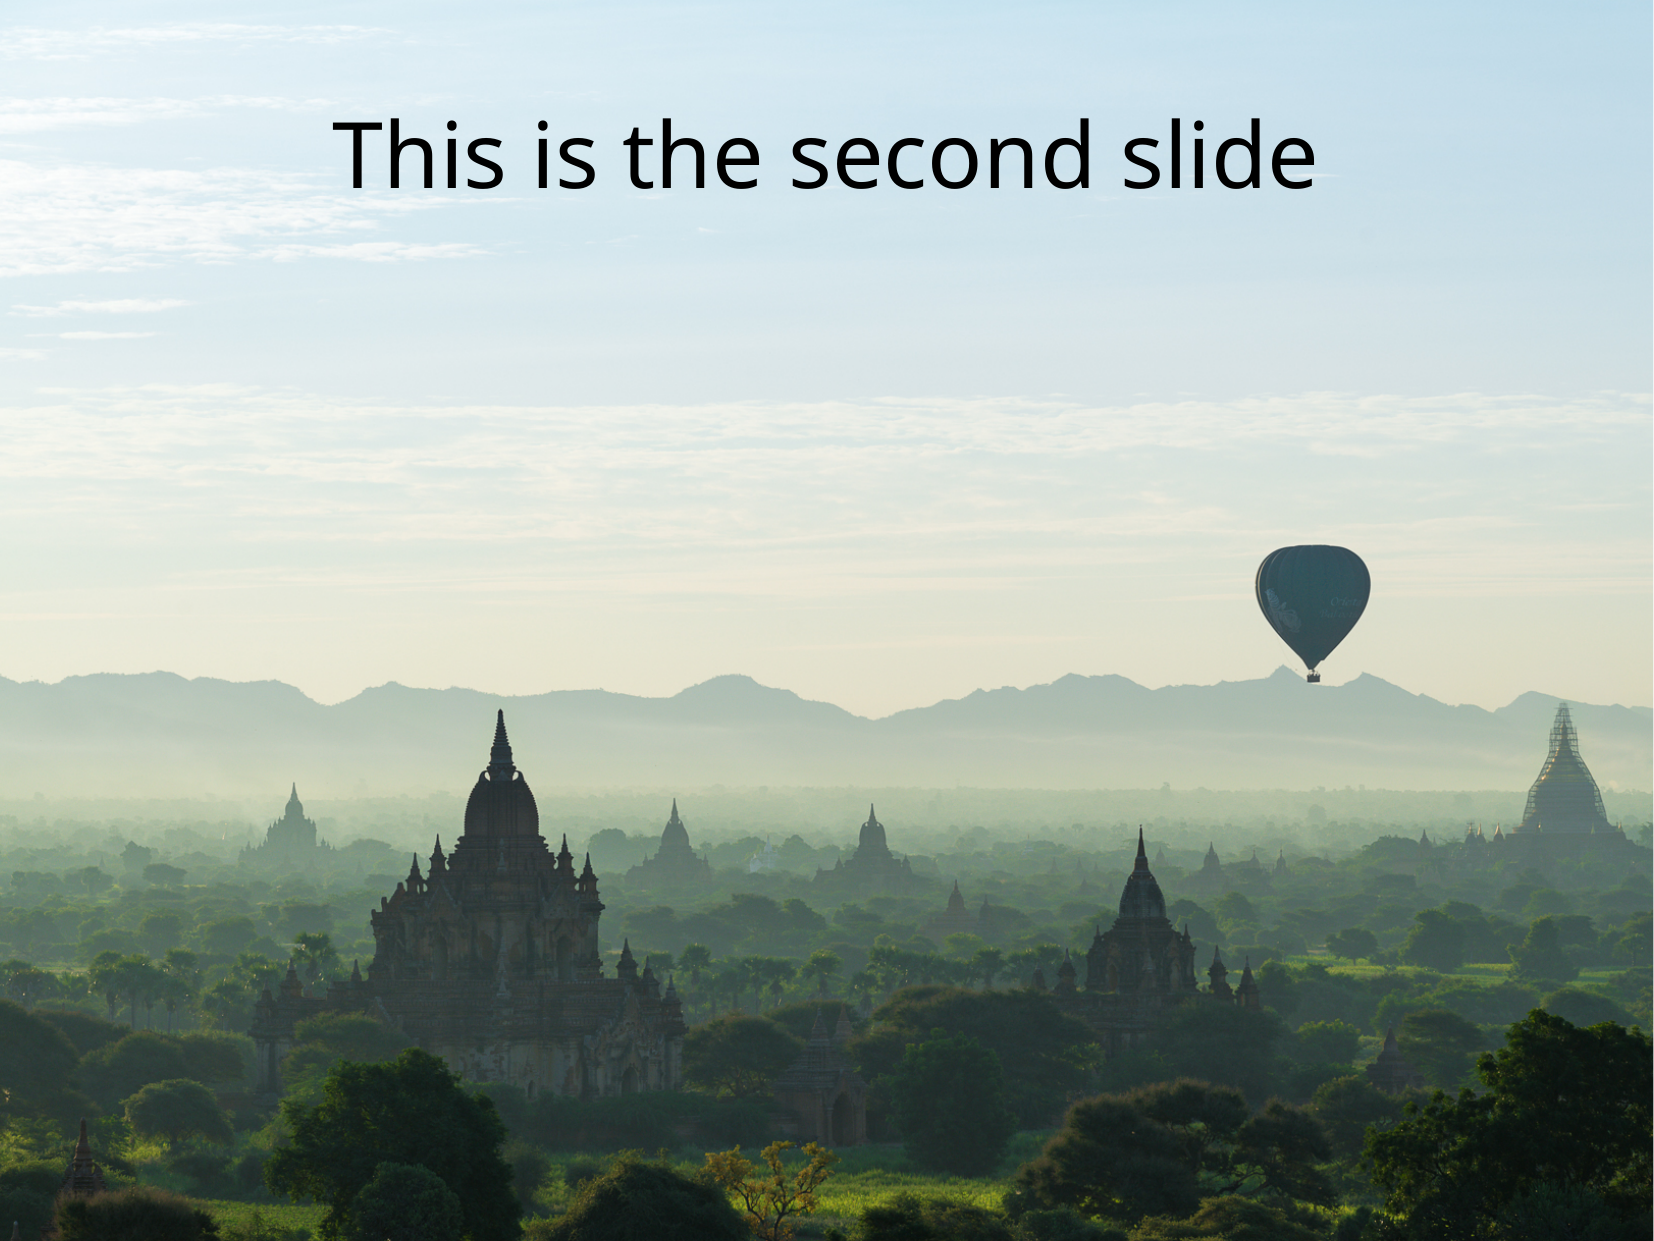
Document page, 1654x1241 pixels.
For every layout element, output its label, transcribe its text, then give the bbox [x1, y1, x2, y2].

title This is the second slide [82, 49, 1571, 257]
picture [0, 0, 1654, 1241]
